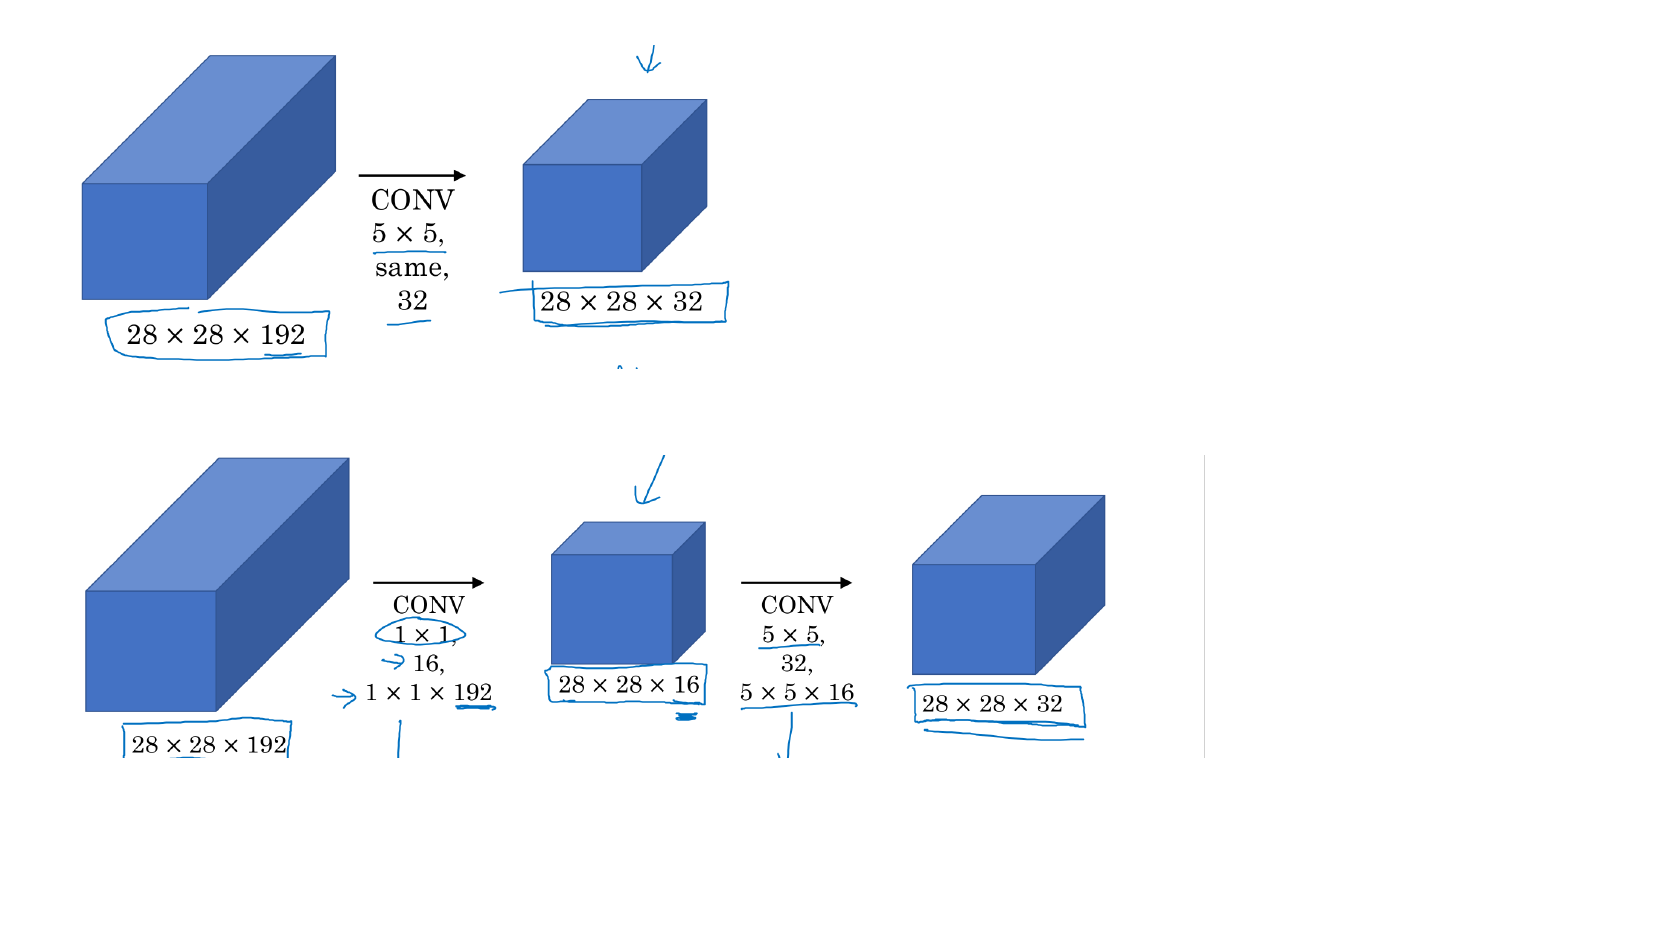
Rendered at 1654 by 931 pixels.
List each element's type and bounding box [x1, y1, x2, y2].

picture [75, 45, 745, 369]
picture [70, 455, 1205, 758]
